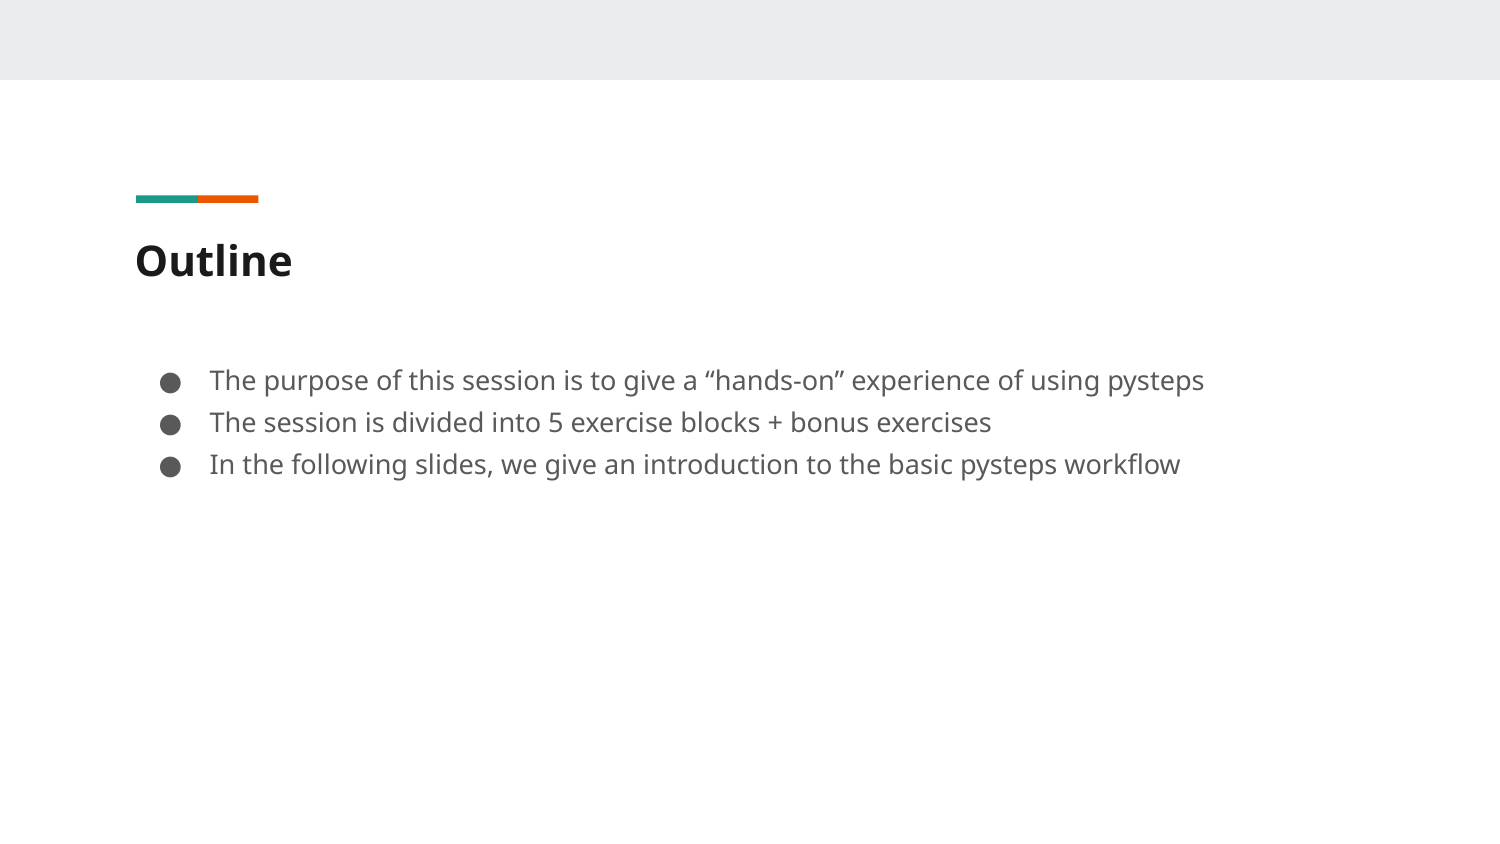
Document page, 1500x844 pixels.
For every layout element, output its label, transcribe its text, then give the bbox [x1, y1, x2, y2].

list The purpose of this session is to give a “hands-on” experience of using pysteps The session is divided into 5 exercise blocks + bonus exercises In the following slides, we give an introduction to the basic pysteps workflow [119, 341, 1381, 712]
title Outline [119, 216, 1381, 305]
